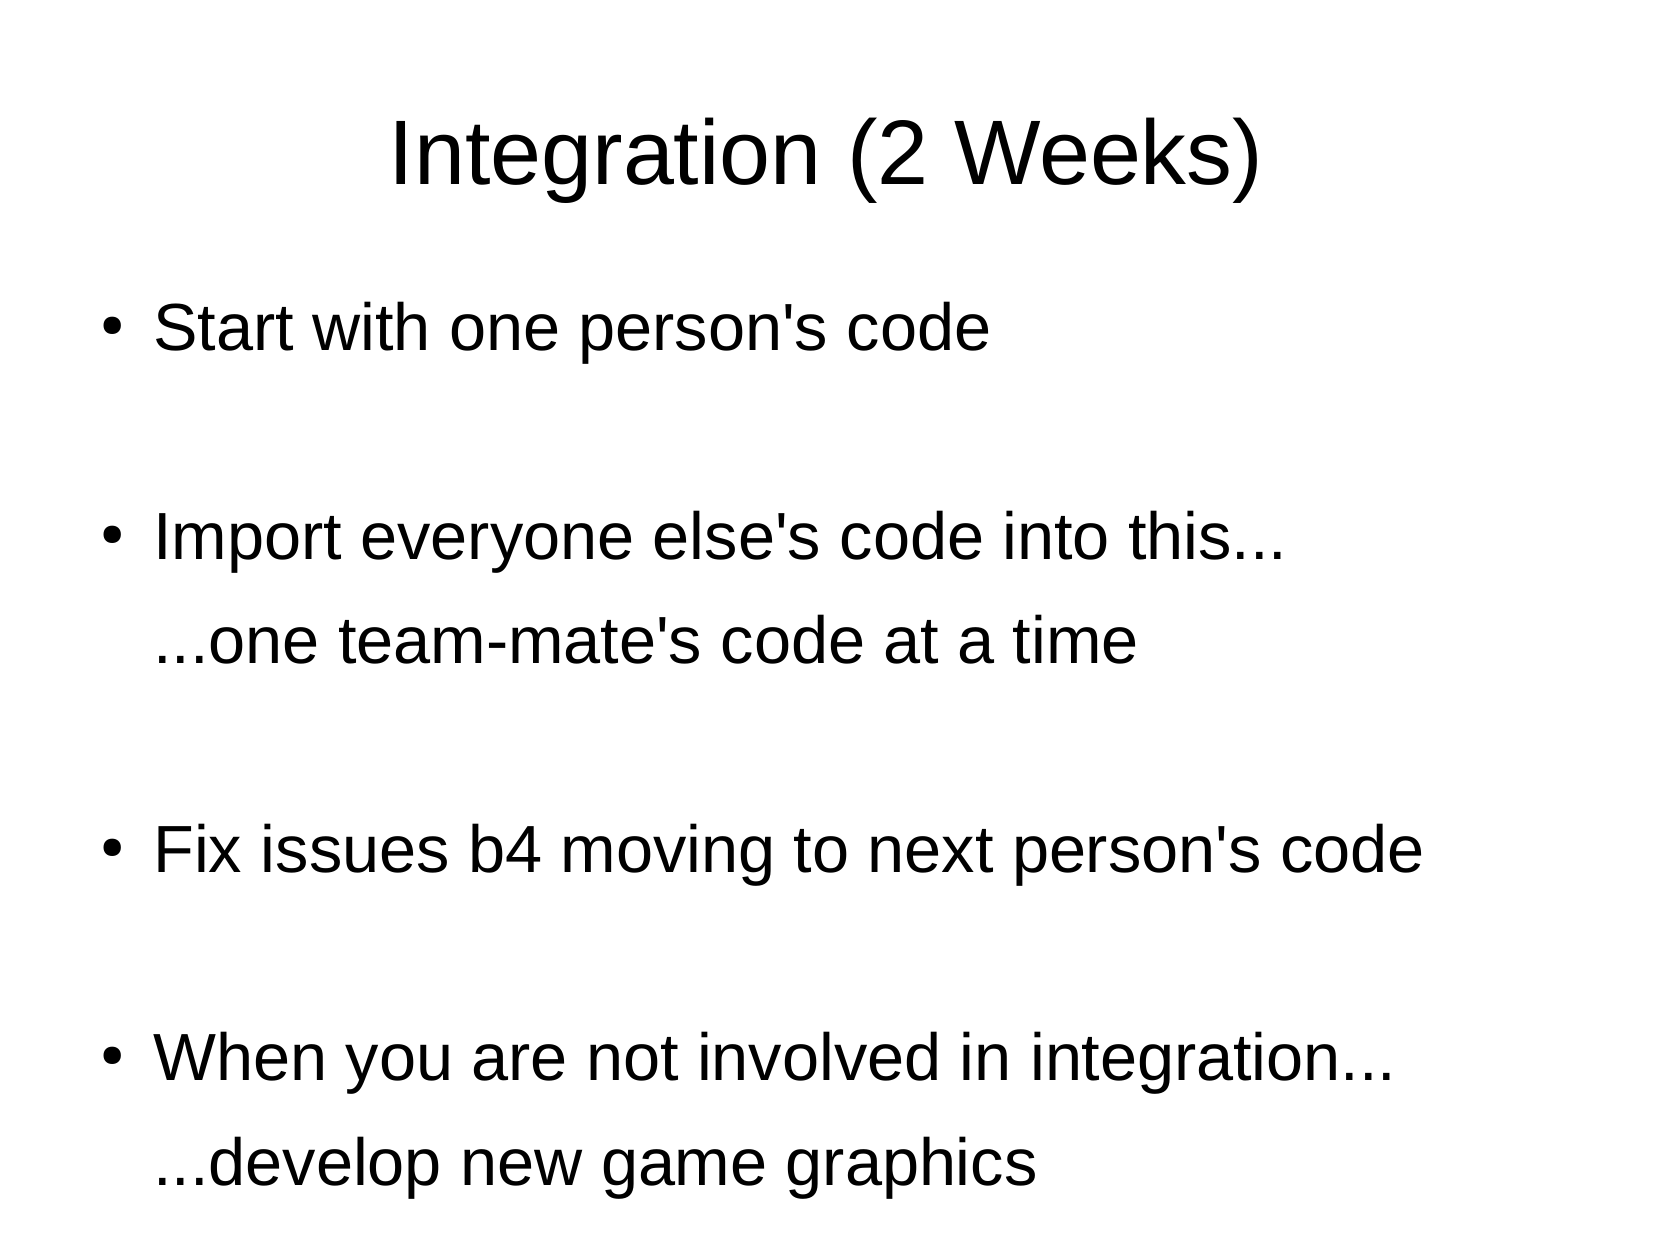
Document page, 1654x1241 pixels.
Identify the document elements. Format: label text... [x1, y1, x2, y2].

title Integration (2 Weeks) [82, 49, 1571, 257]
list Start with one person's code Import everyone else's code into this... ...one team-mate's code at a time Fix issues b4 moving to next person's code When you are not involved in integration... ...develop new game graphics [82, 290, 1571, 1200]
